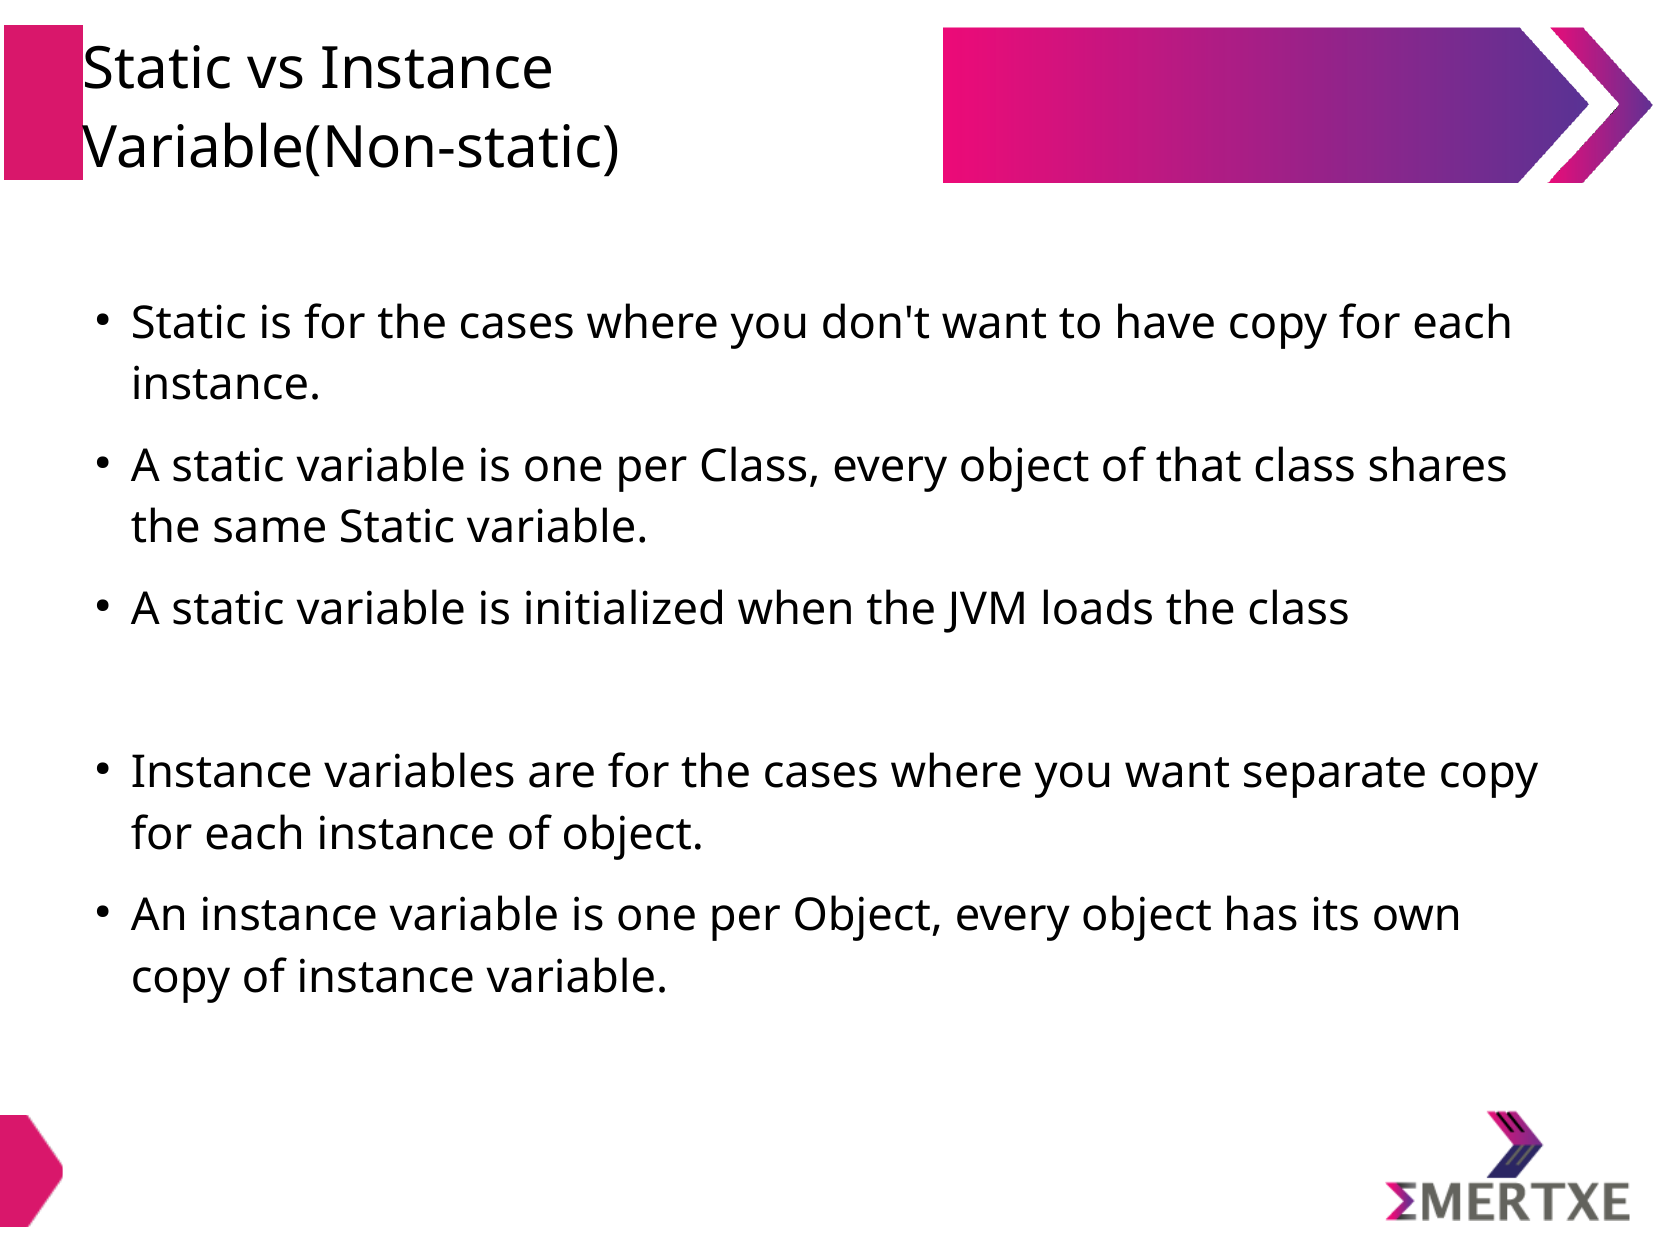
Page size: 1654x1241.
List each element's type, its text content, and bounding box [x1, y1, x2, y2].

title Static vs Instance Variable(Non-static) [82, 2, 1571, 210]
list Static is for the cases where you don't want to have copy for each instance. A static variable is one per Class, every object of that class shares the same Static variable. A static variable is initialized when the JVM loads the class Instance variables are for the cases where you want separate copy for each instance of object. An instance variable is one per Object, every object has its own copy of instance variable. [82, 290, 1571, 1010]
picture [1385, 1107, 1631, 1221]
picture [1571, 27, 1653, 183]
